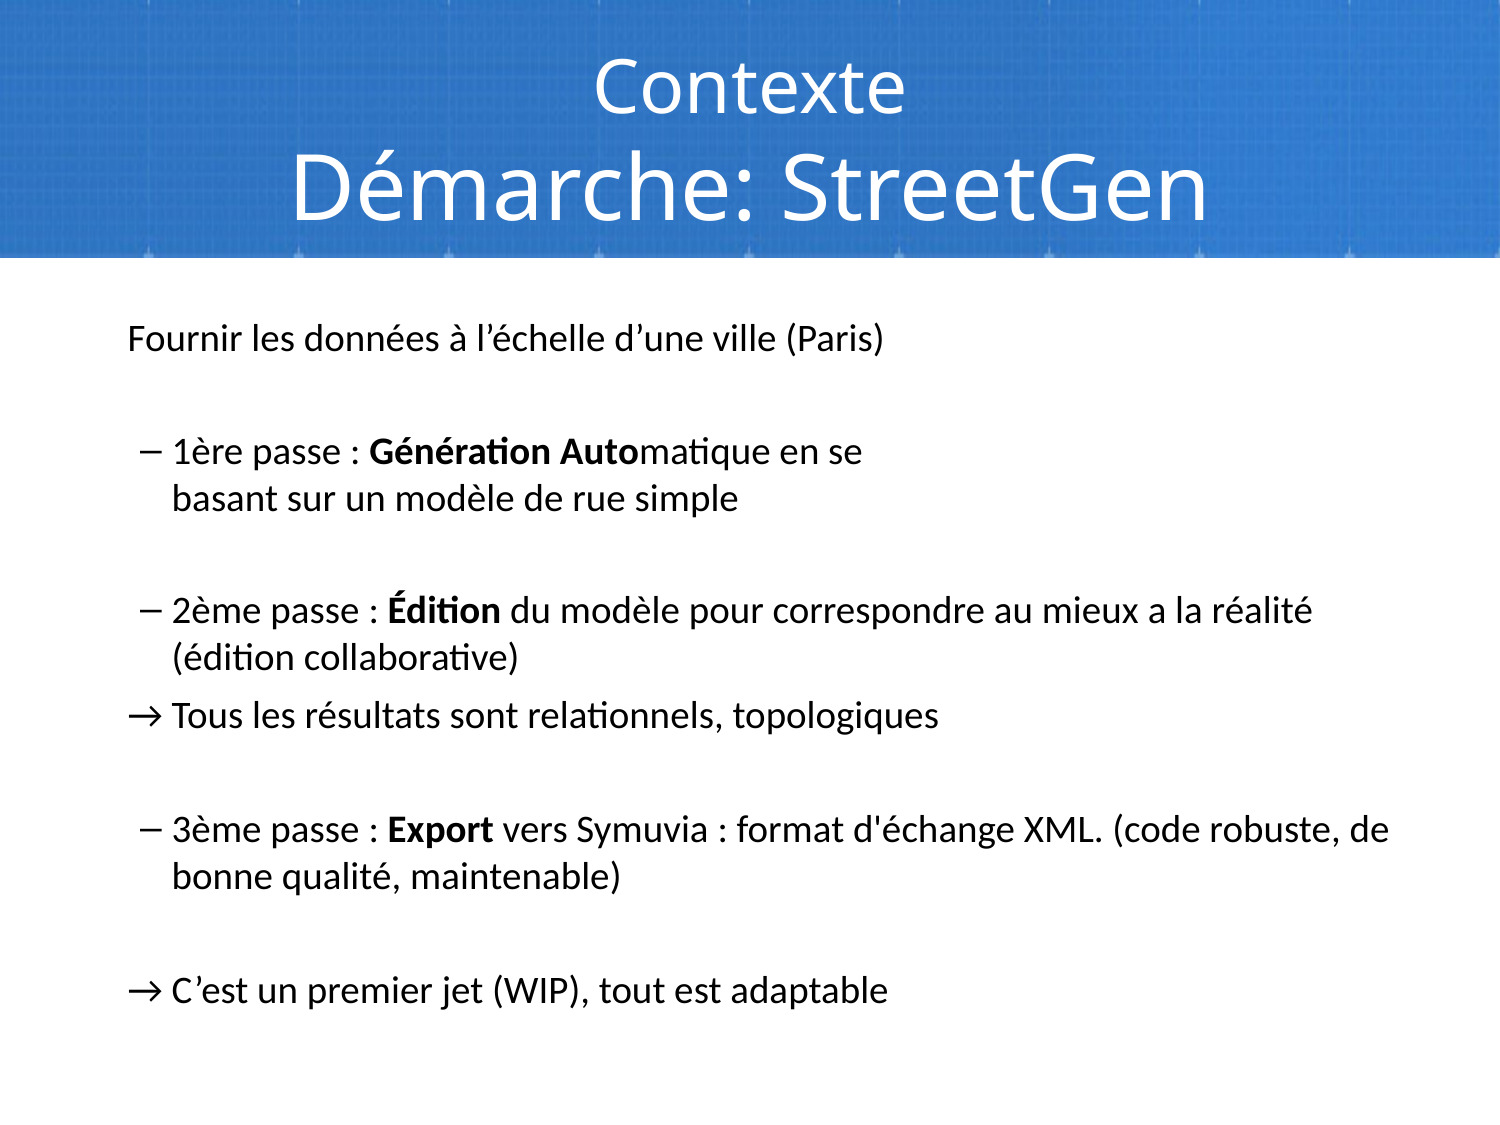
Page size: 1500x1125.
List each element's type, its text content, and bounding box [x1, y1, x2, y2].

title Contexte Démarche: StreetGen [35, 45, 1465, 233]
picture [0, 0, 1500, 258]
list Fournir les données à l’échelle d’une ville (Paris) 1ère passe : Génération Automatique en se basant sur un modèle de rue simple 2ème passe : Édition du modèle pour correspondre au mieux a la réalité (édition collaborative) → Tous les résultats sont relationnels, topologiques 3ème passe : Export vers Symuvia : format d'échange XML. (code robuste, de bonne qualité, maintenable) → C’est un premier jet (WIP), tout est adaptable [75, 304, 1426, 1029]
